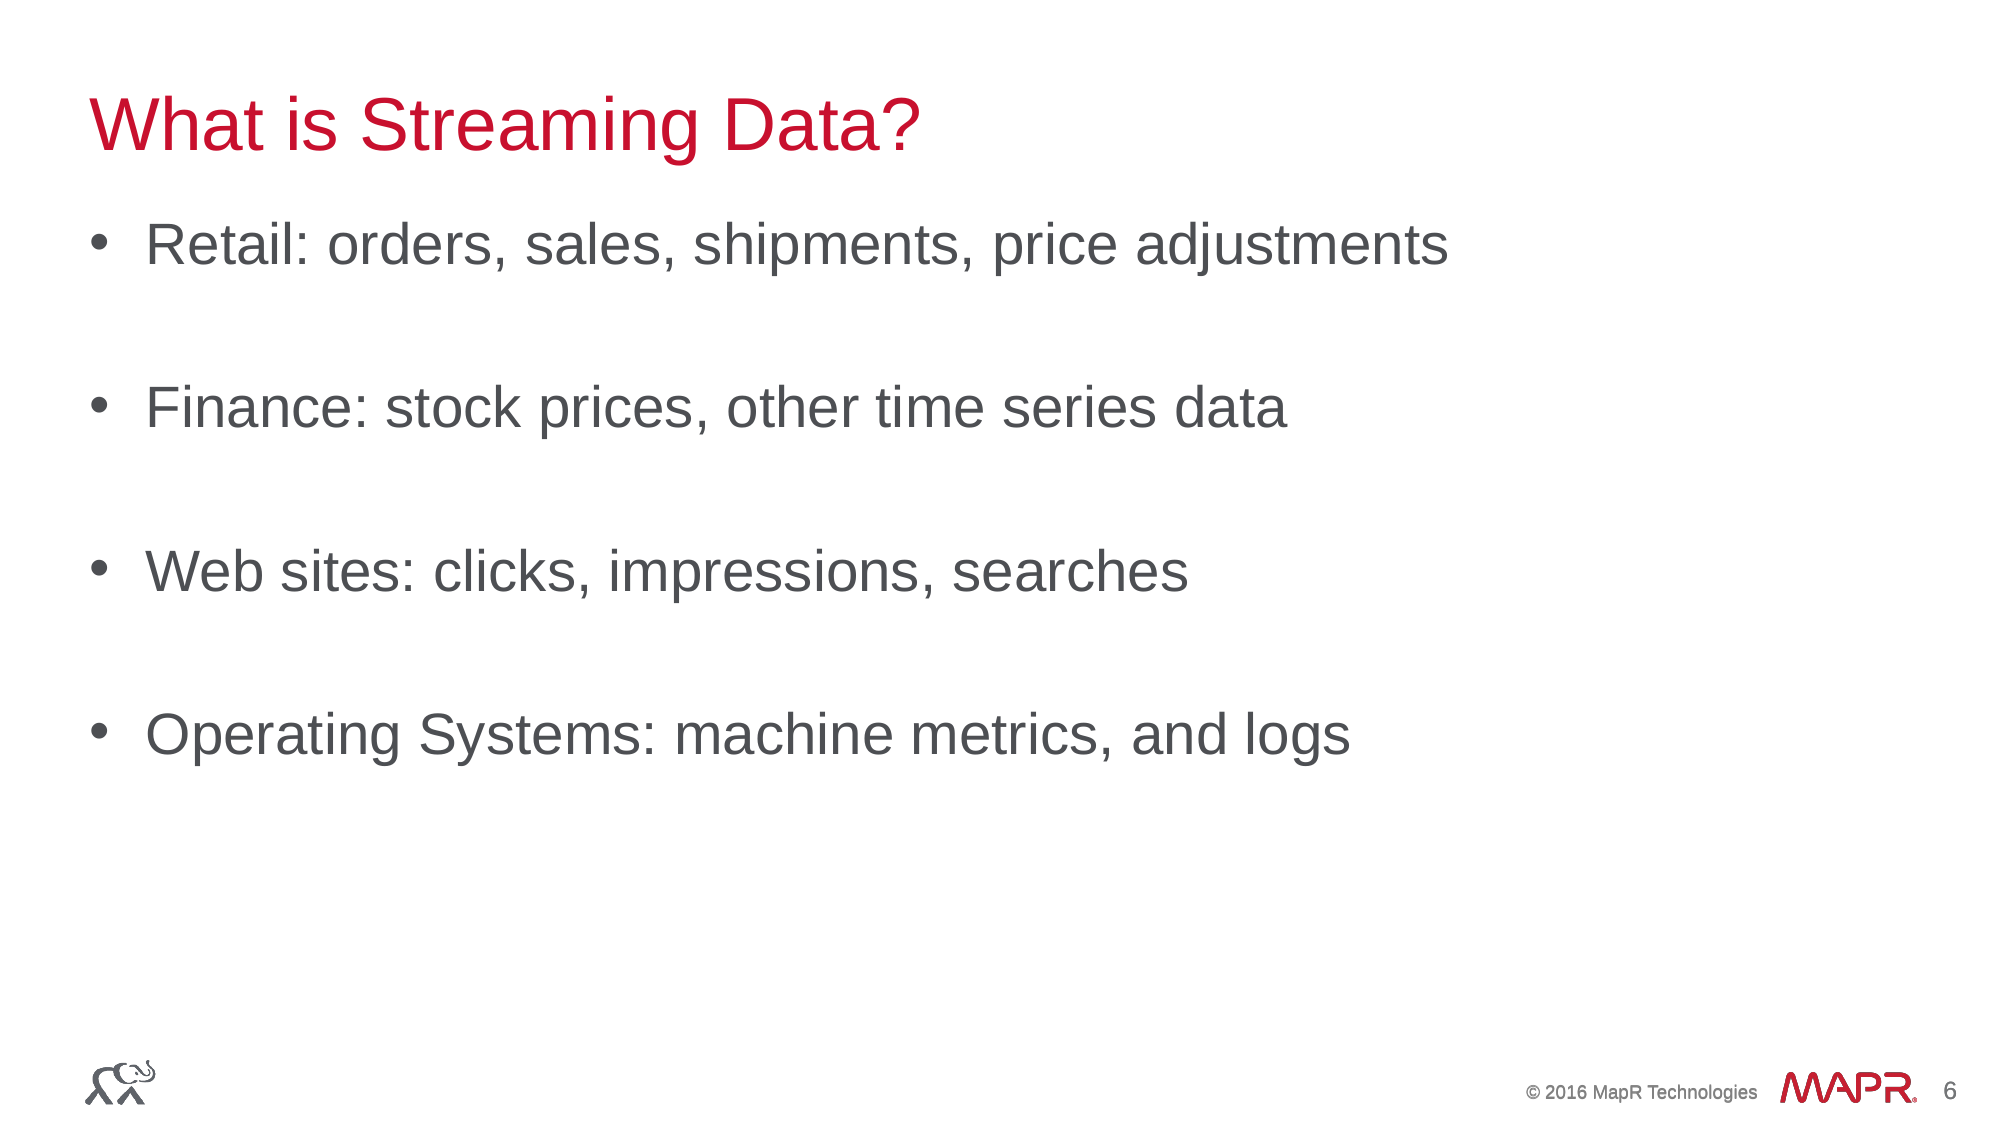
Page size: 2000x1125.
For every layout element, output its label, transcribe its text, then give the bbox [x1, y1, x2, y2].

list Retail: orders, sales, shipments, price adjustments Finance: stock prices, other time series data Web sites: clicks, impressions, searches Operating Systems: machine metrics, and logs [69, 196, 1869, 975]
picture [75, 1038, 167, 1125]
title What is Streaming Data? [69, 45, 1869, 196]
